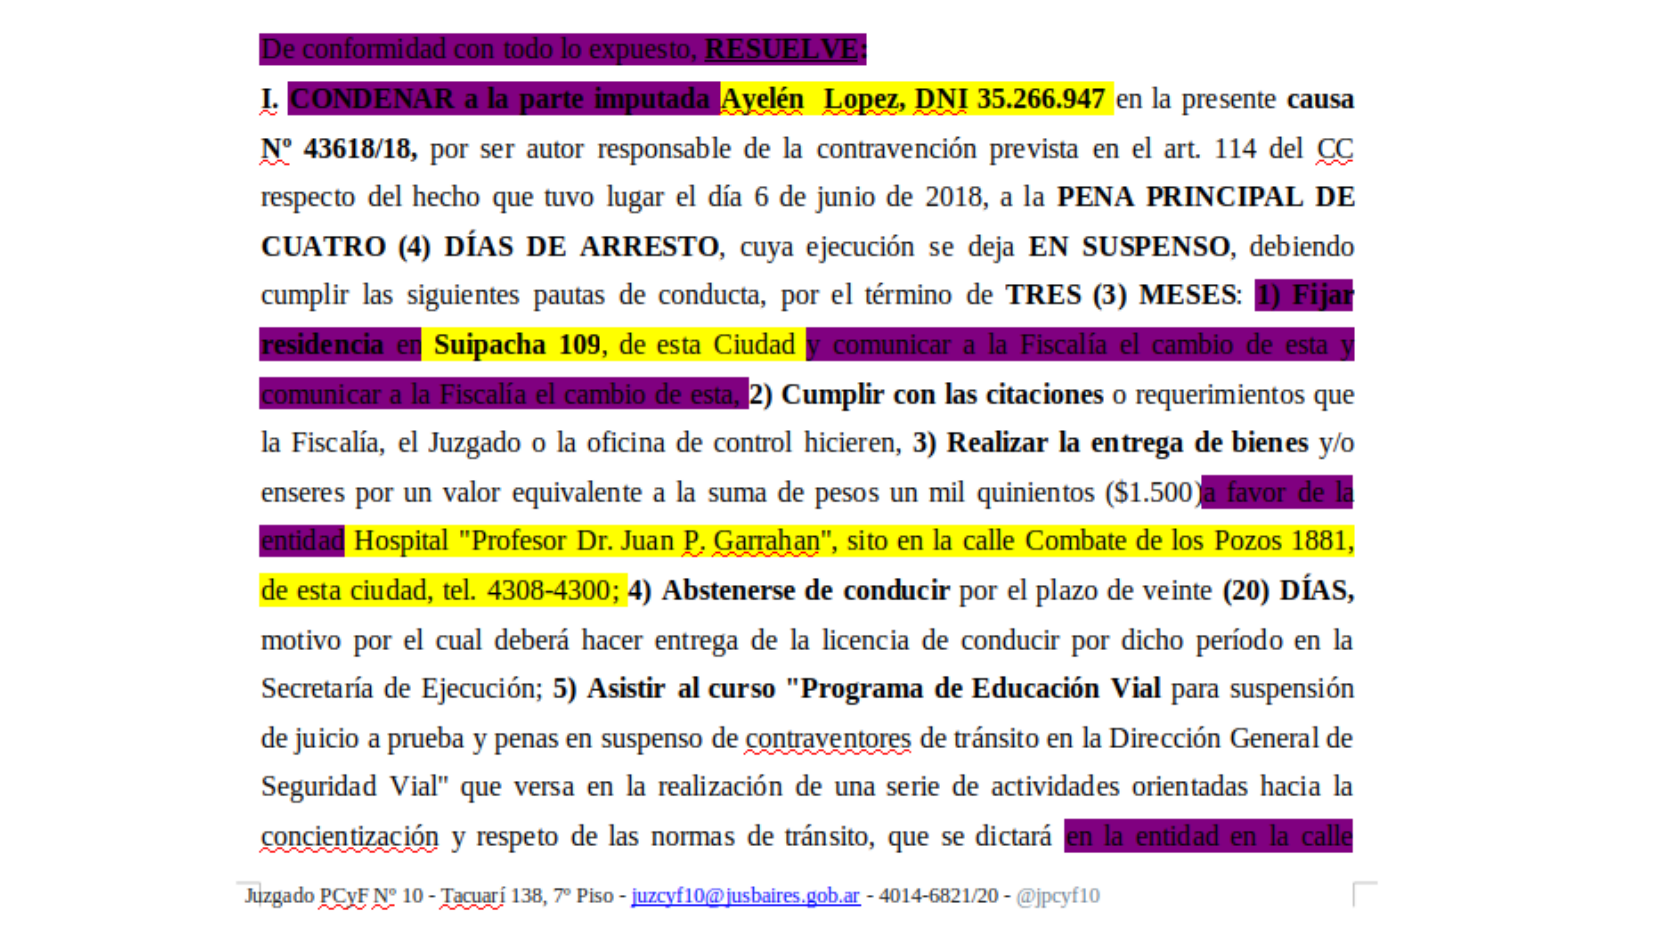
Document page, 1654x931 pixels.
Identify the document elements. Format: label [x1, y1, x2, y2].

picture [200, 11, 1382, 931]
